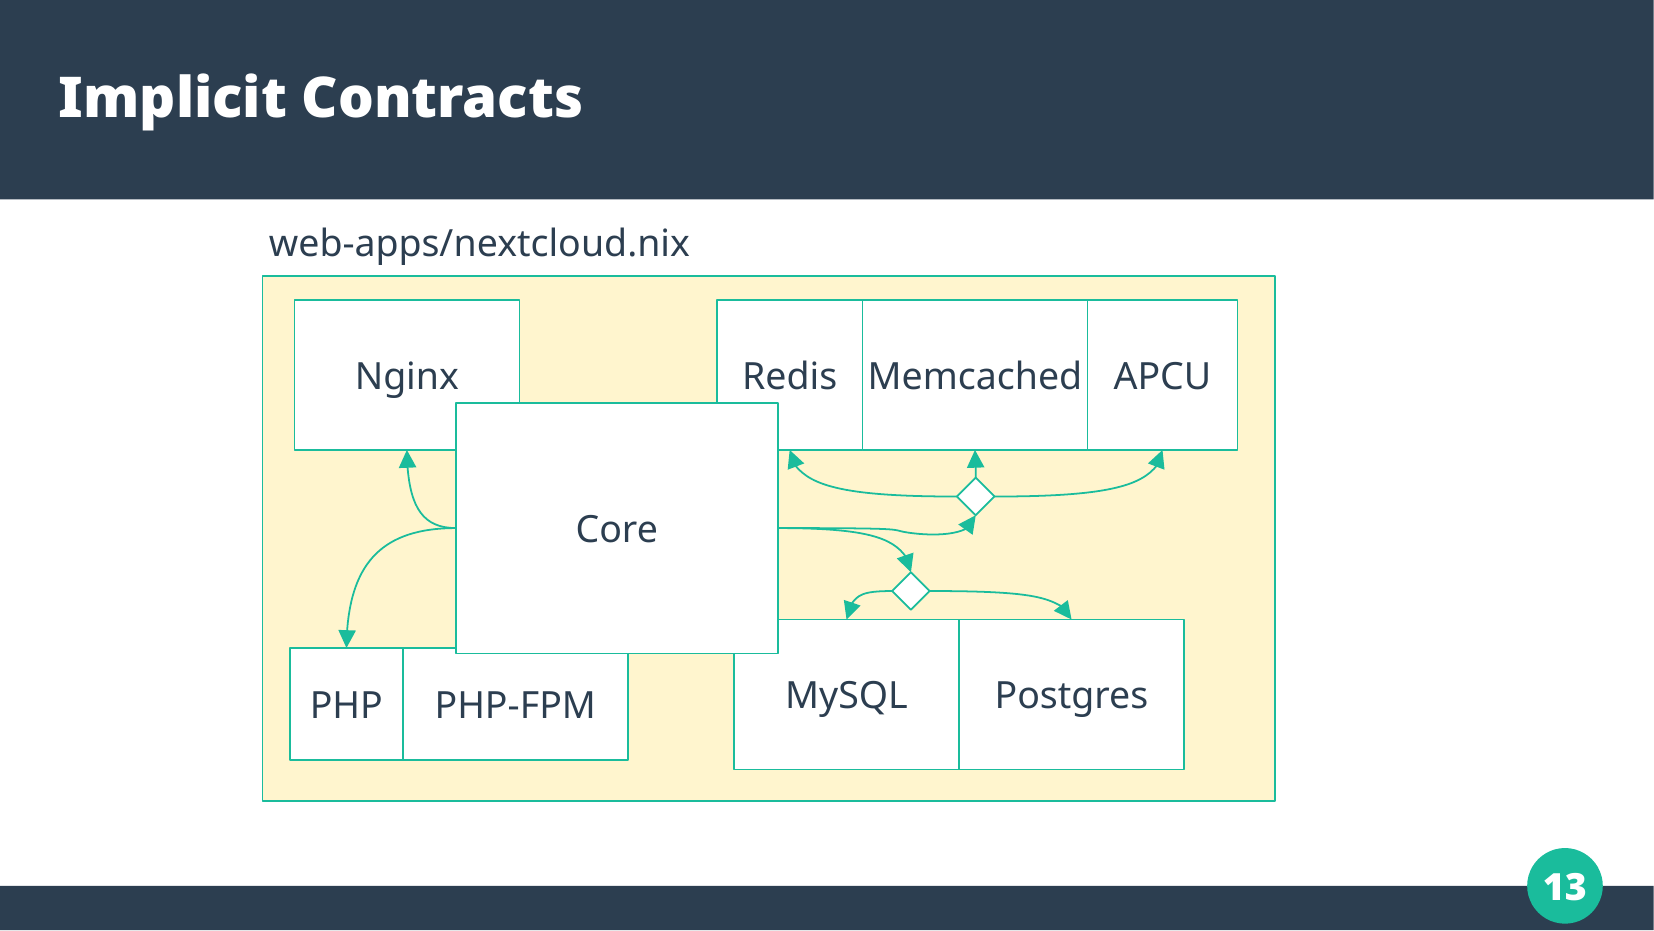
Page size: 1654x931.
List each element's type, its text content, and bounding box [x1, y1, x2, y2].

text_box MySQL [734, 619, 960, 770]
text_box [262, 276, 1275, 802]
title Implicit Contracts [59, 37, 1595, 155]
text_box PHP [290, 647, 403, 761]
text_box Memcached [862, 300, 1087, 451]
text_box Redis [716, 300, 862, 451]
text_box Postgres [960, 619, 1185, 770]
text_box Nginx [294, 300, 520, 451]
text_box APCU [1087, 300, 1238, 451]
text_box web-apps/nextcloud.nix [254, 208, 714, 275]
text_box PHP-FPM [403, 647, 628, 761]
text_box Core [455, 402, 778, 654]
